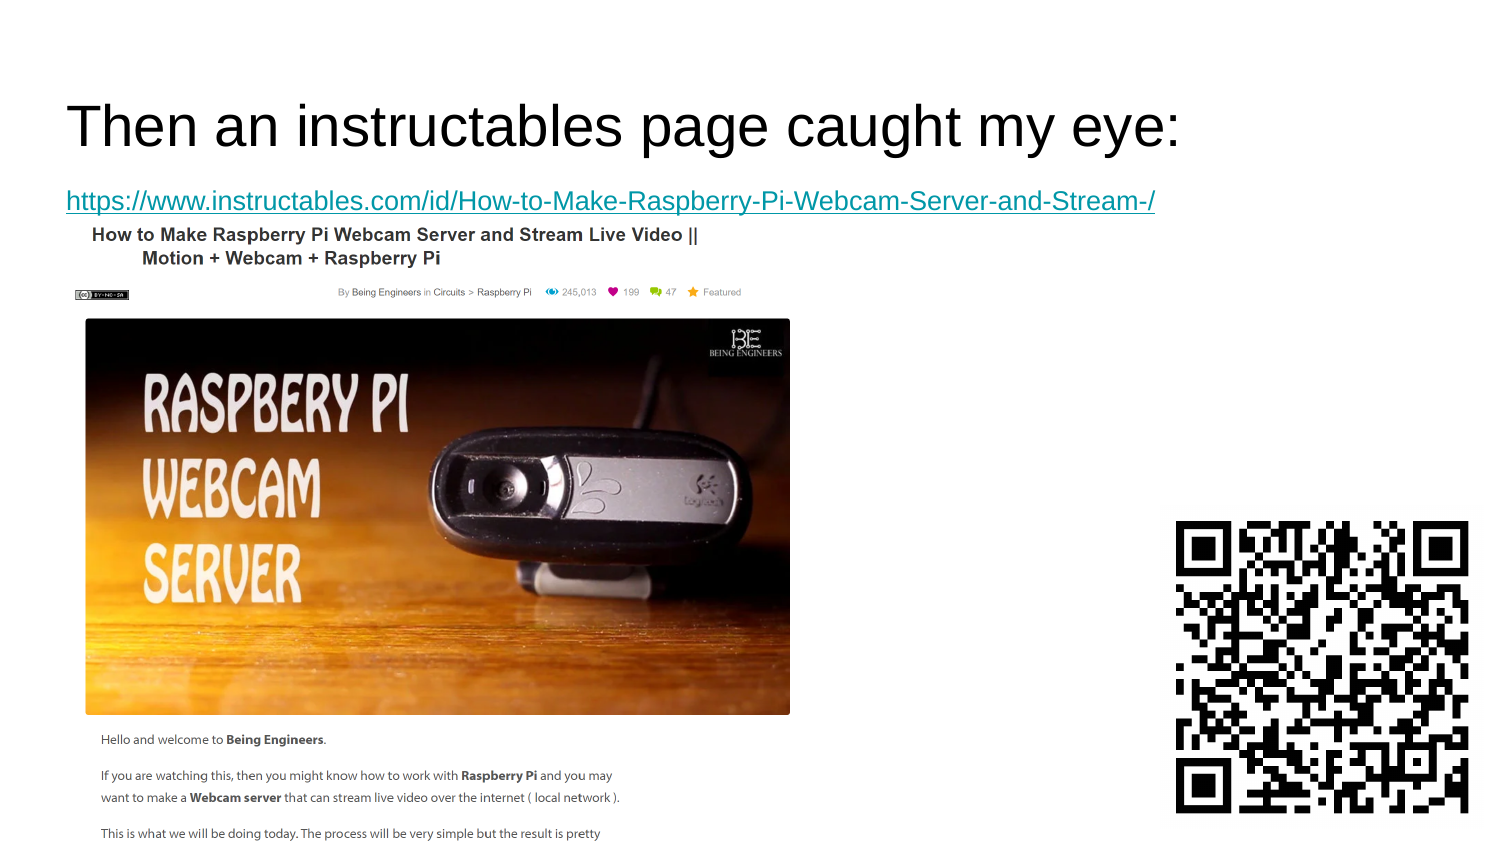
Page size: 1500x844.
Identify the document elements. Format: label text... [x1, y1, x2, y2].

title Then an instructables page caught my eye: [51, 72, 1449, 141]
picture [60, 223, 816, 844]
list https://www.instructables.com/id/How-to-Make-Raspberry-Pi-Webcam-Server-and-Stream-/ [51, 141, 1449, 703]
picture [1160, 505, 1484, 829]
